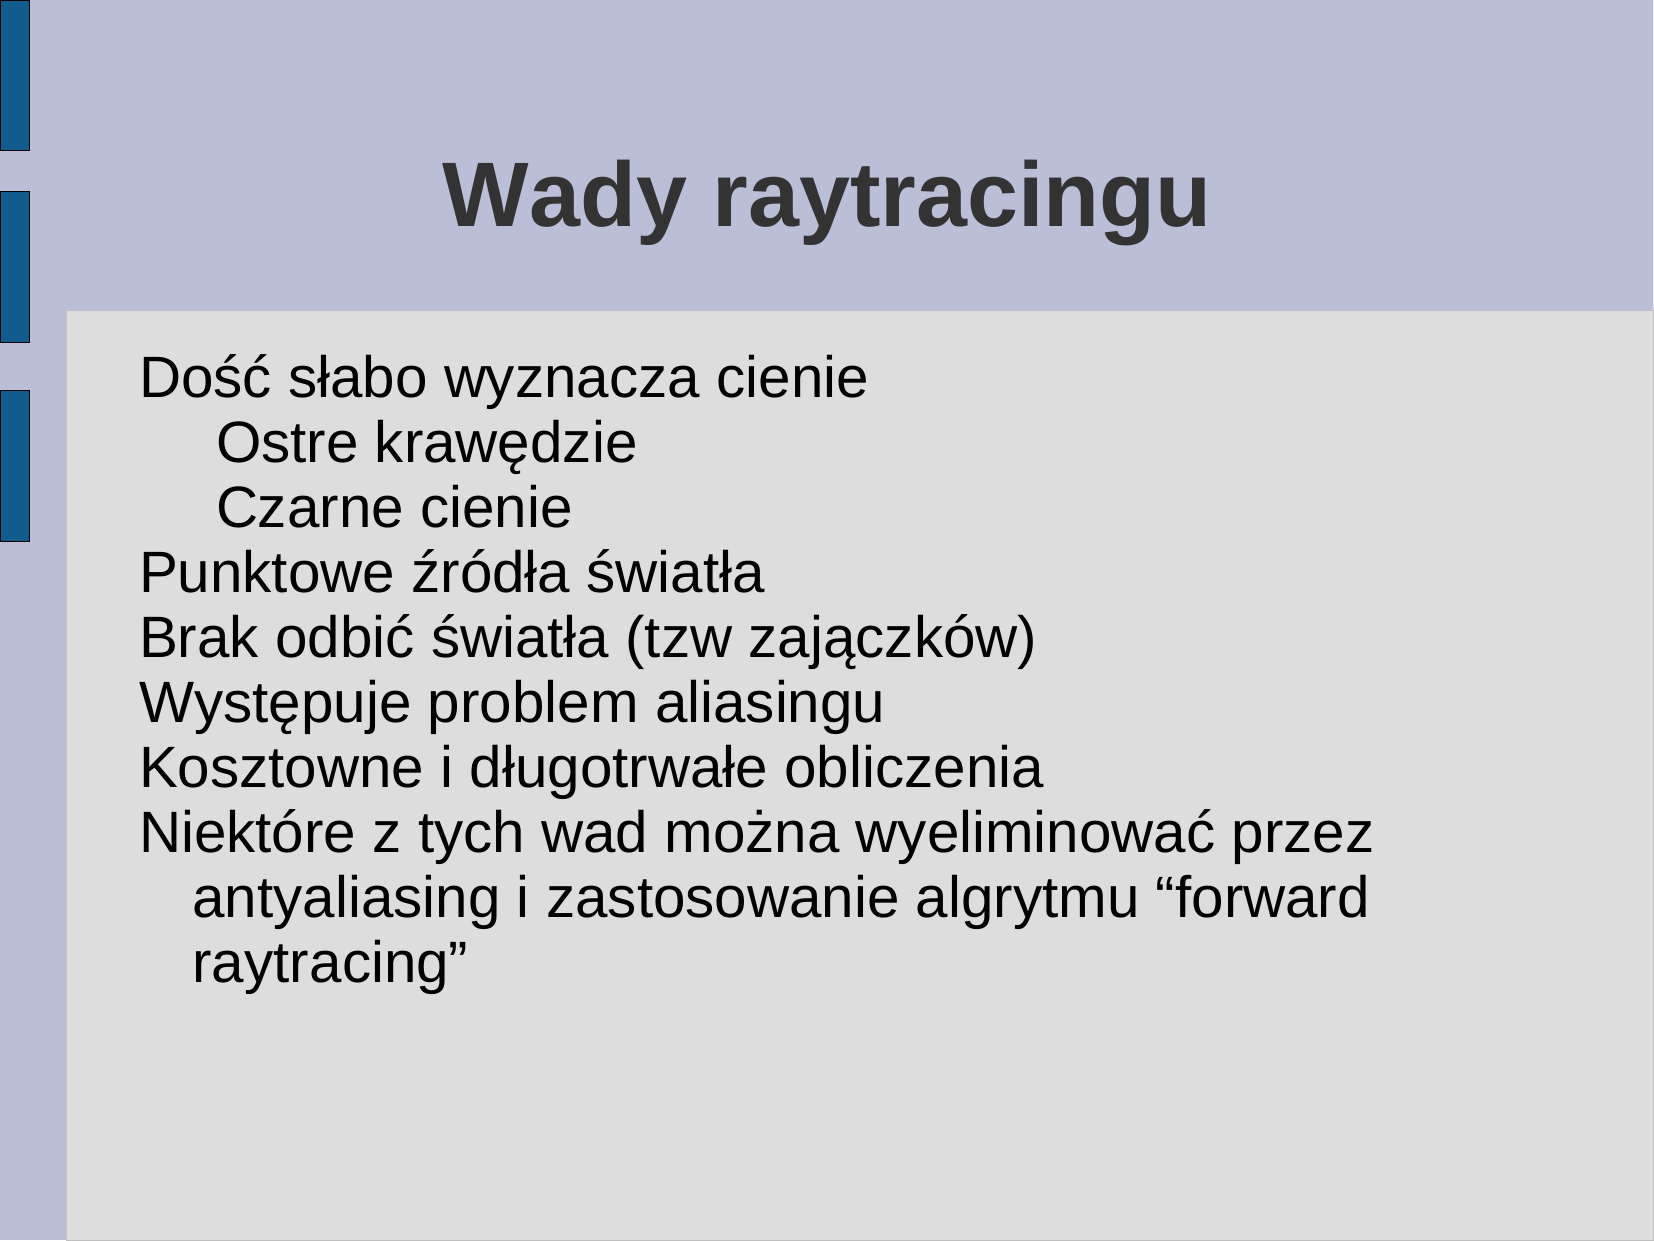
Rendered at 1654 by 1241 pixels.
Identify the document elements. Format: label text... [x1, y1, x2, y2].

list Dość słabo wyznacza cienie Ostre krawędzie Czarne cienie Punktowe źródła światła Brak odbić światła (tzw zajączków) Występuje problem aliasingu Kosztowne i długotrwałe obliczenia Niektóre z tych wad można wyeliminować przez antyaliasing i zastosowanie algrytmu “forward raytracing” [121, 344, 1534, 1127]
title Wady raytracingu [121, 91, 1534, 299]
